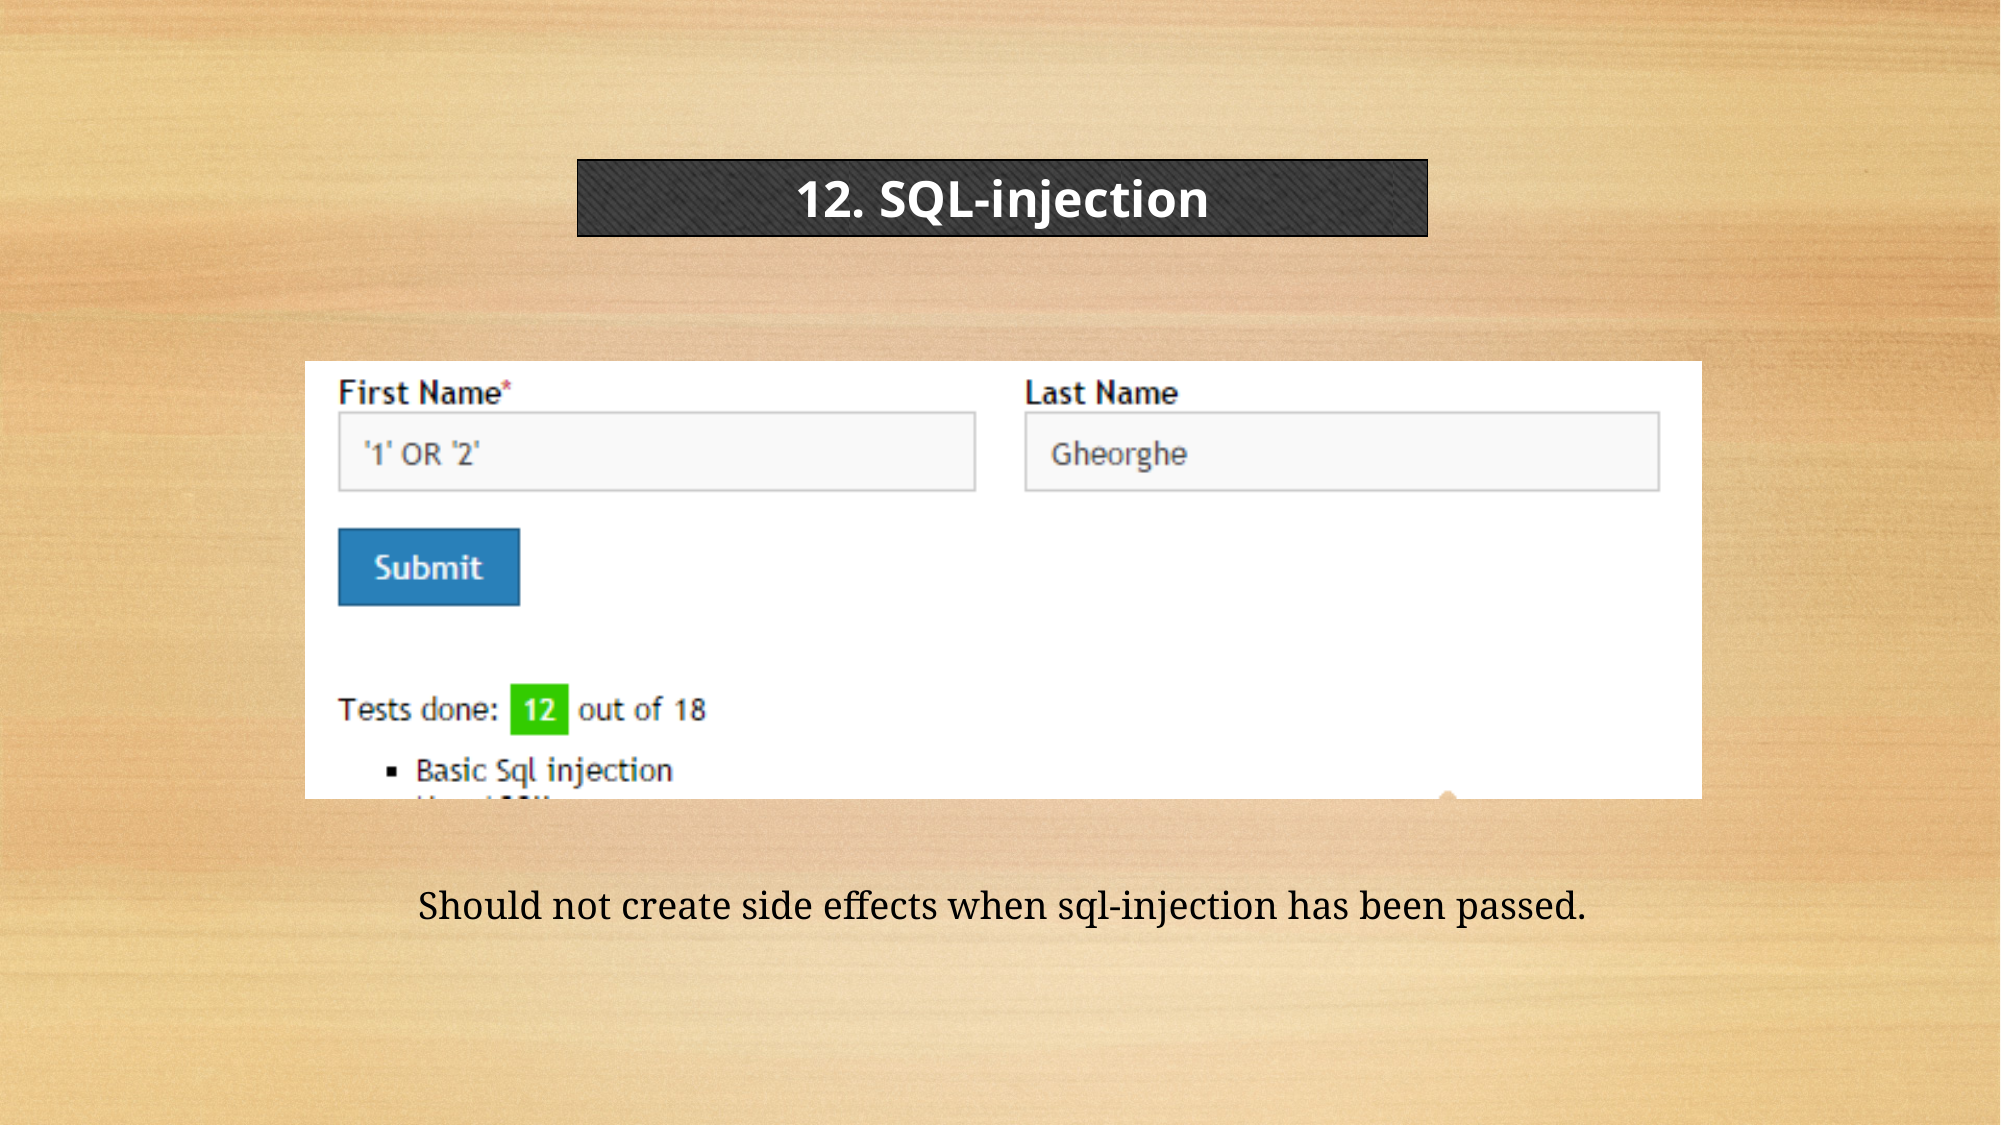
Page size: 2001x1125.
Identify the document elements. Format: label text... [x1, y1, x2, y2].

picture [305, 361, 1702, 799]
text_box 12. SQL-injection [577, 160, 1428, 236]
text_box Should not create side effects when sql-injection has been passed. [217, 874, 1789, 936]
